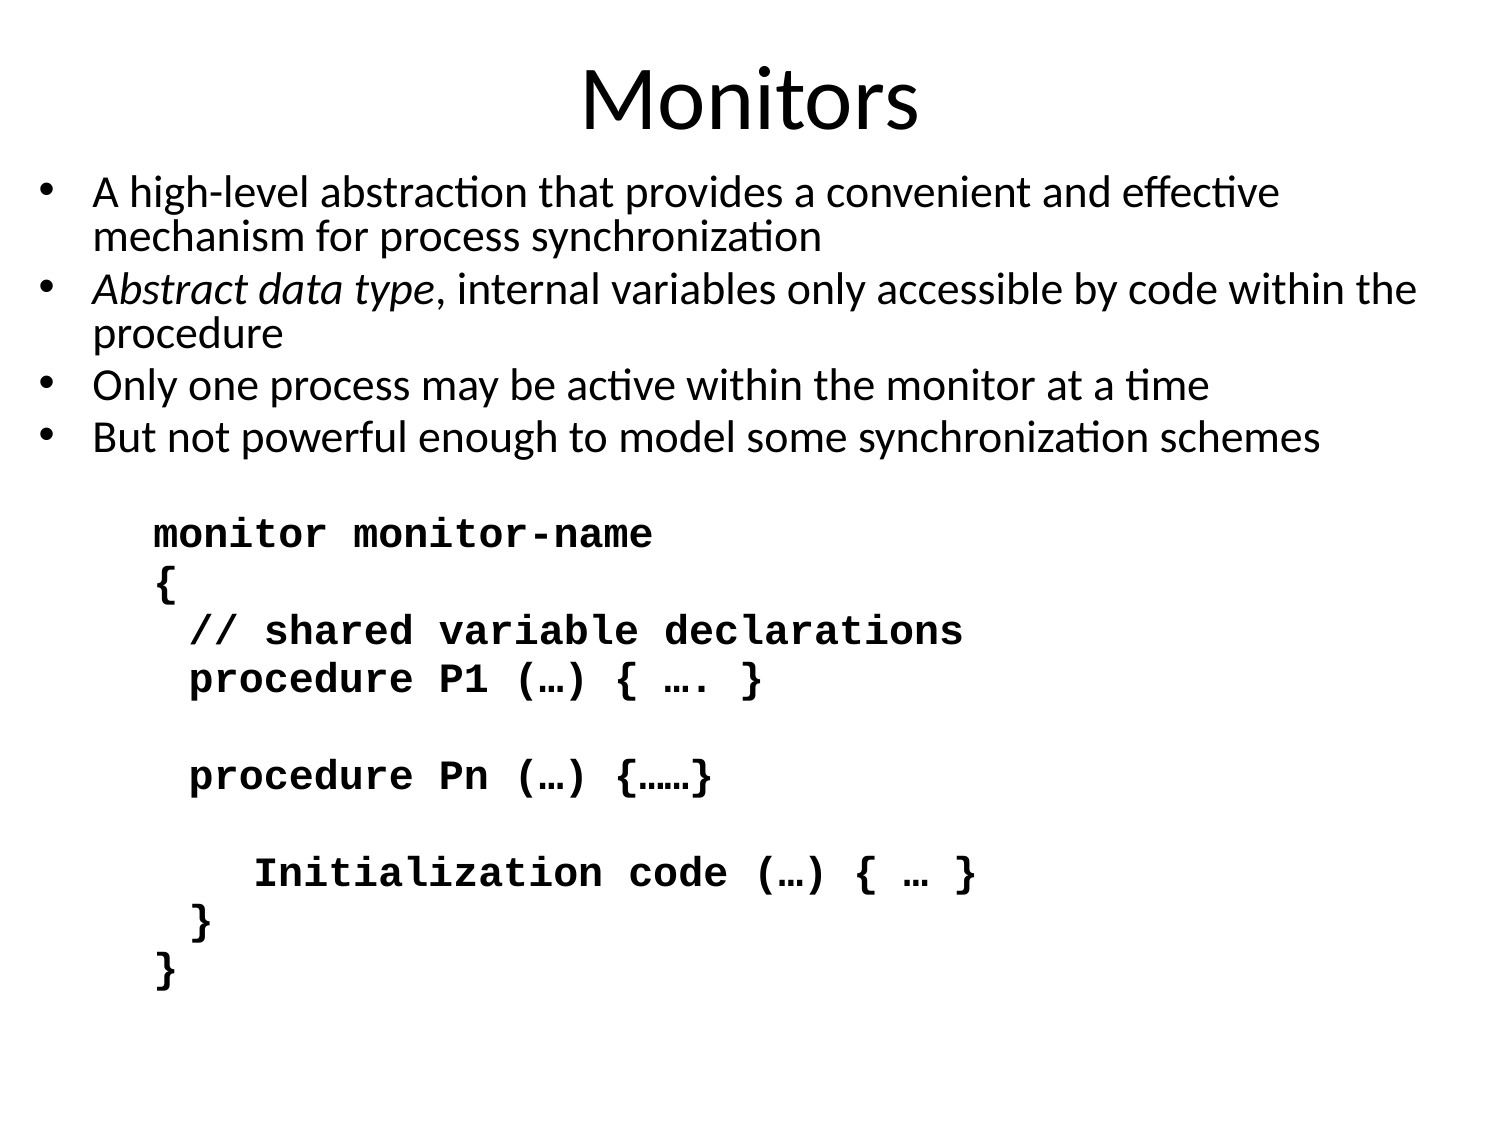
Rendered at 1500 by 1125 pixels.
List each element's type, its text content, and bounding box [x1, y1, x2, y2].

text_box Monitors [74, 45, 1425, 142]
text_box A high-level abstraction that provides a convenient and effective mechanism for process synchronization Abstract data type, internal variables only accessible by code within the procedure Only one process may be active within the monitor at a time But not powerful enough to model some synchronization schemes monitor monitor-name { // shared variable declarations procedure P1 (…) { …. } procedure Pn (…) {……} Initialization code (…) { … } } } [23, 165, 1453, 999]
